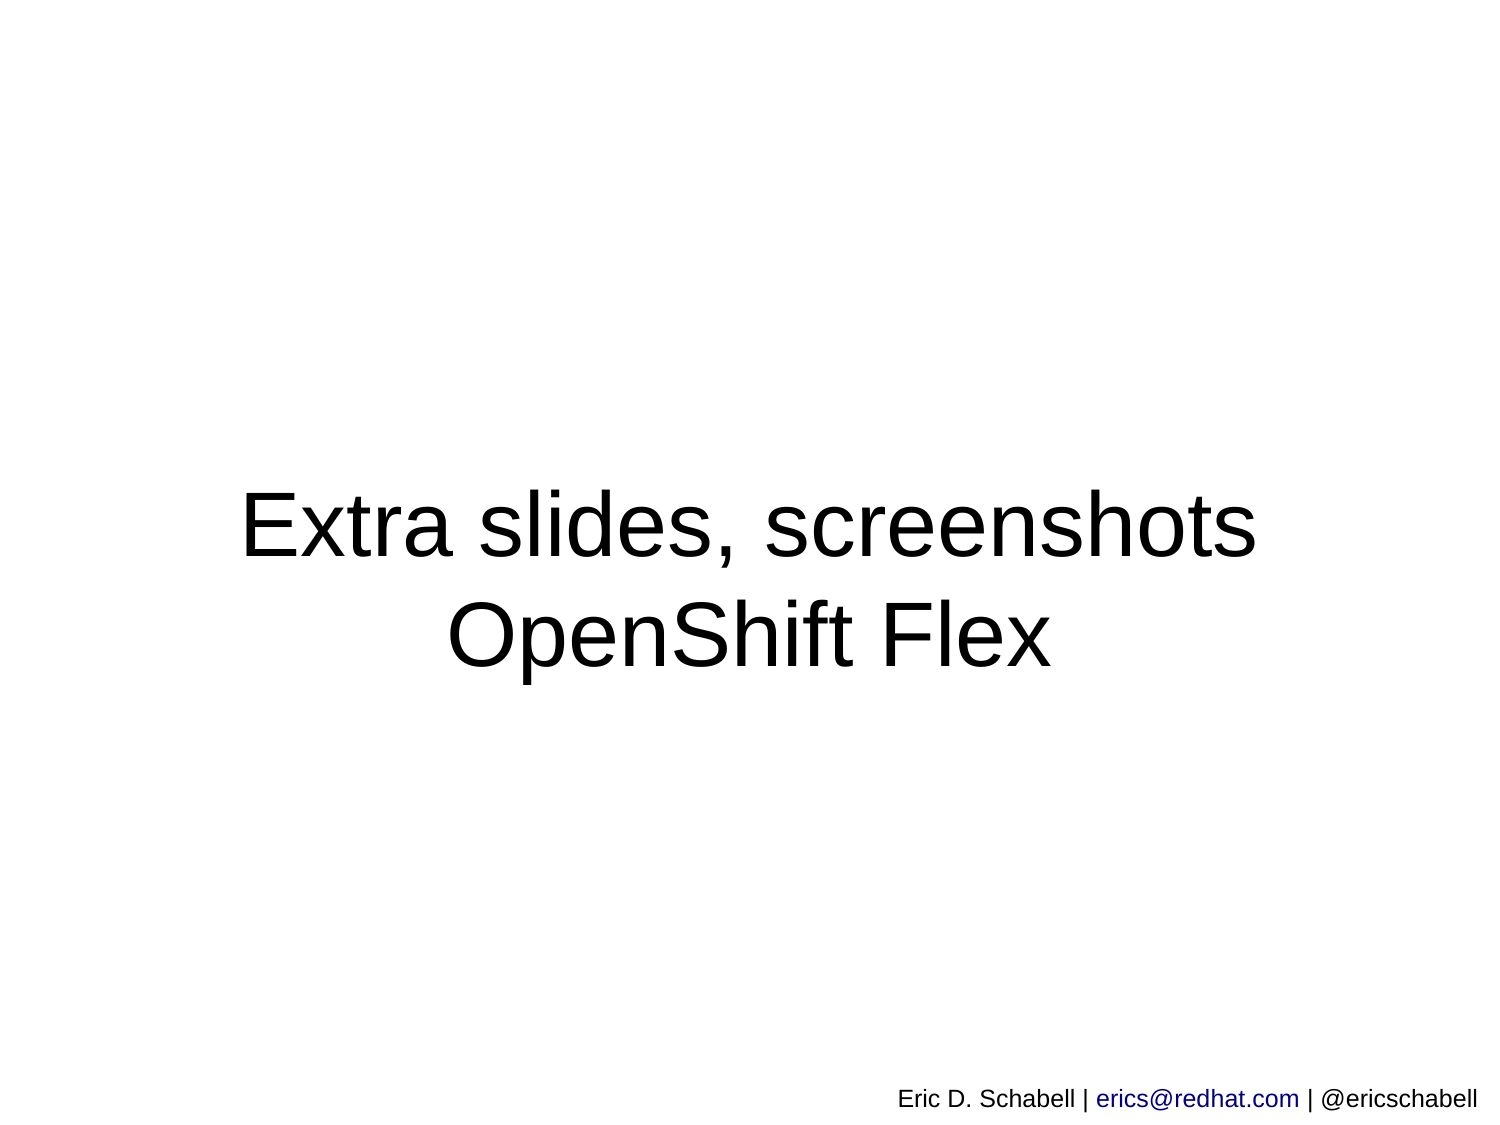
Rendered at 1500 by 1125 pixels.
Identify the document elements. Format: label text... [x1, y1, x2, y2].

subtitle Extra slides, screenshots OpenShift Flex [112, 82, 1388, 1068]
